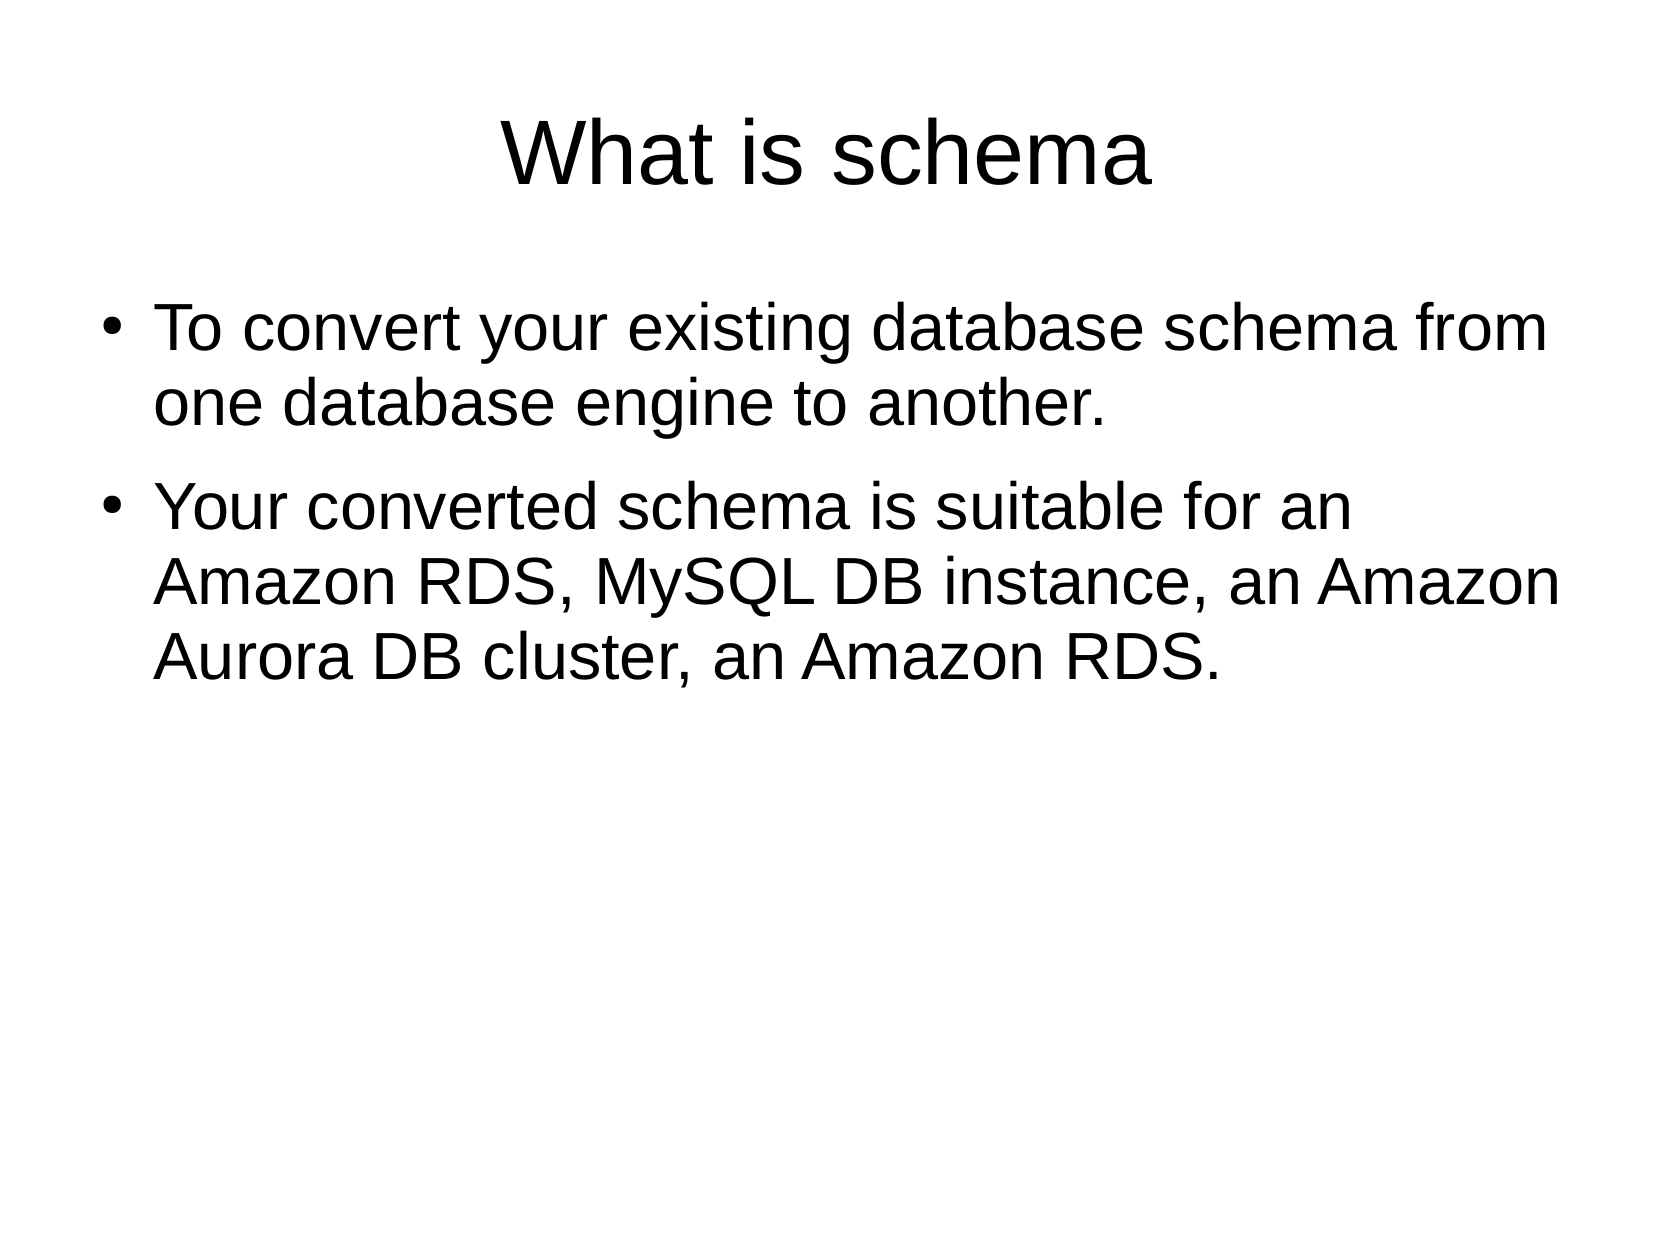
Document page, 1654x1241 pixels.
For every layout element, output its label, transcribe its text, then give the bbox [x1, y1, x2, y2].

title What is schema [82, 49, 1571, 257]
list To convert your existing database schema from one database engine to another. Your converted schema is suitable for an Amazon RDS, MySQL DB instance, an Amazon Aurora DB cluster, an Amazon RDS. [82, 290, 1571, 1010]
